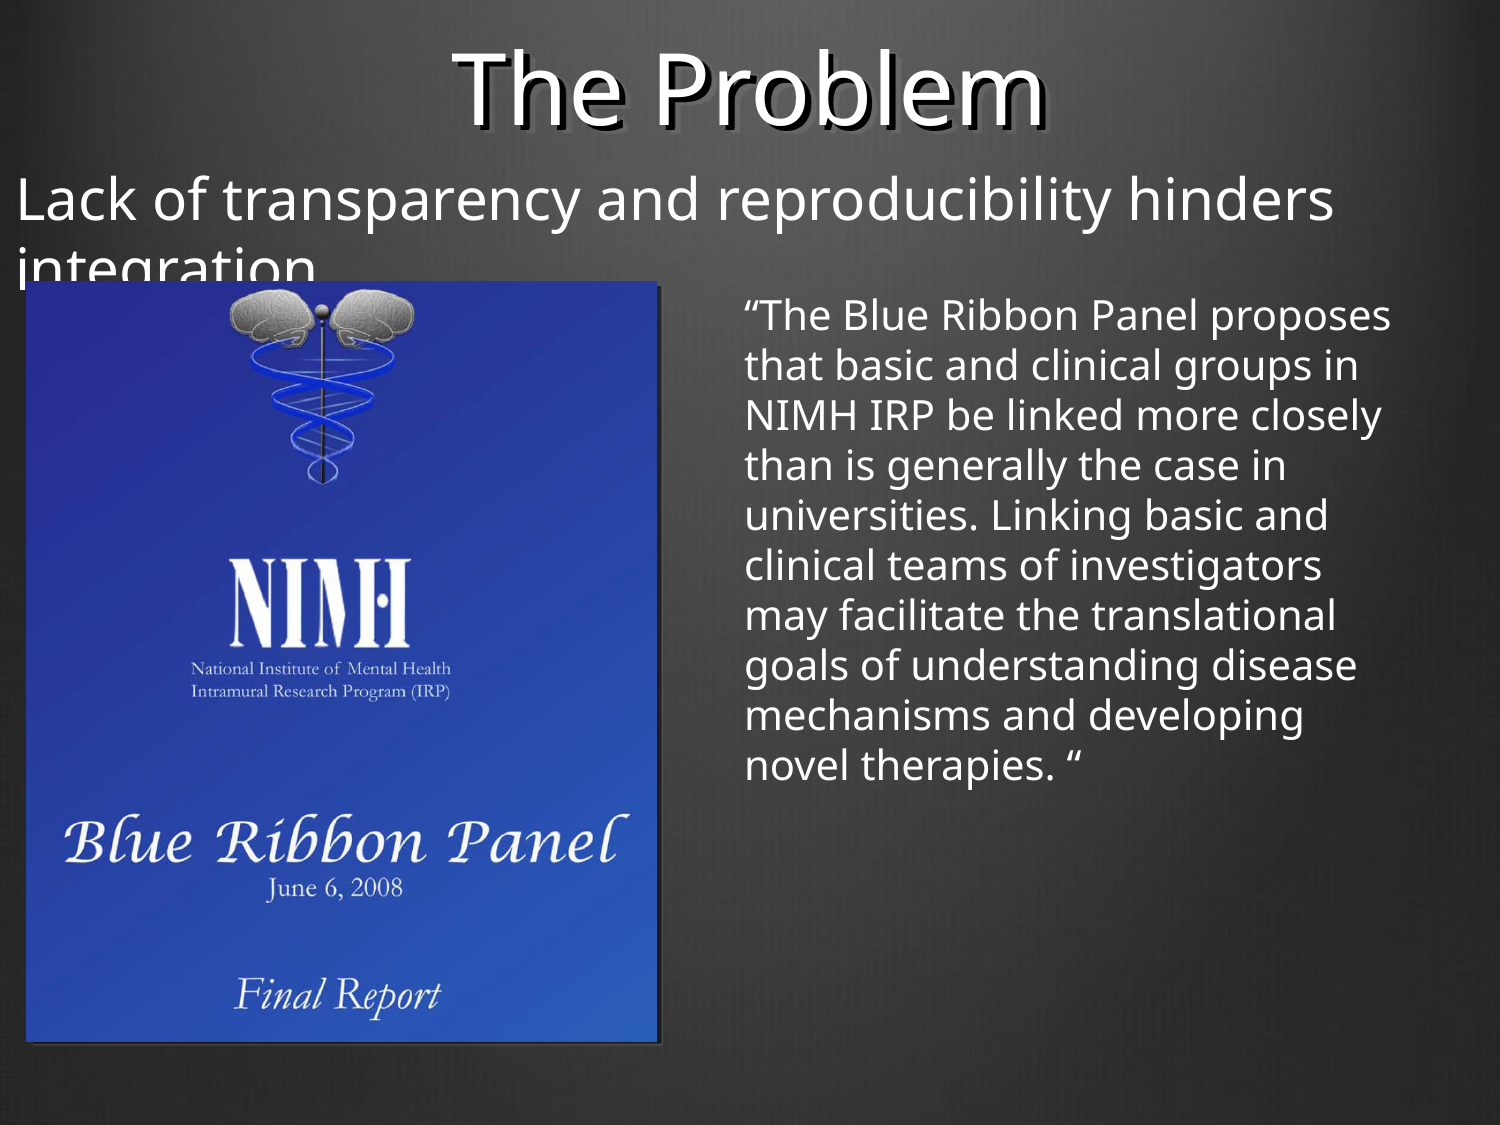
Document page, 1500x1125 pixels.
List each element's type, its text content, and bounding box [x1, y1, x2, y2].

text_box “The Blue Ribbon Panel proposes that basic and clinical groups in NIMH IRP be linked more closely than is generally the case in universities. Linking basic and clinical teams of investigators may facilitate the translational goals of understanding disease mechanisms and developing novel therapies. “ [729, 281, 1423, 701]
text_box Lack of transparency and reproducibility hinders integration [0, 154, 1484, 309]
picture [26, 281, 657, 1042]
title The Problem [0, 0, 1500, 203]
